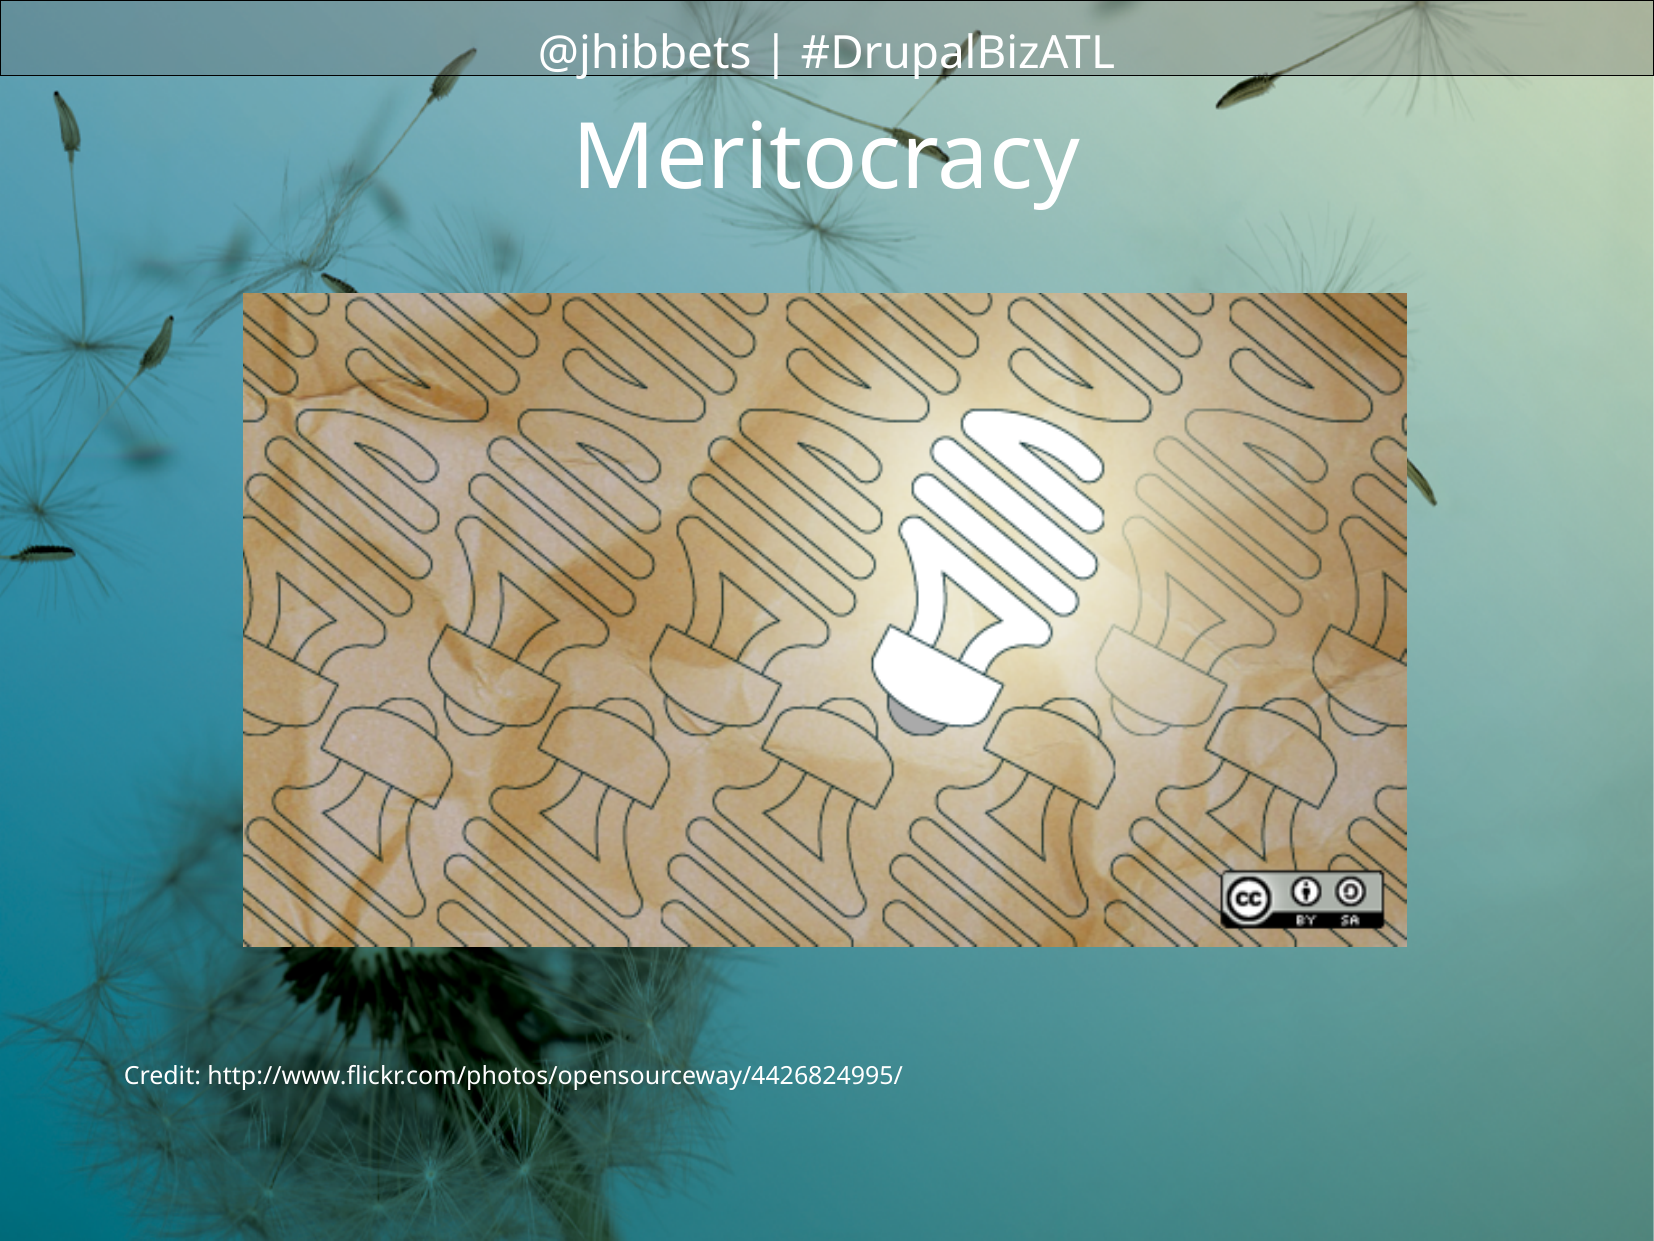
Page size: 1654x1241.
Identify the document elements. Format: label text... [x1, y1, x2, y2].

text_box Credit: http://www.flickr.com/photos/opensourceway/4426824995/ [109, 1050, 934, 1094]
picture [0, 76, 1654, 1241]
title Meritocracy [82, 49, 1571, 257]
